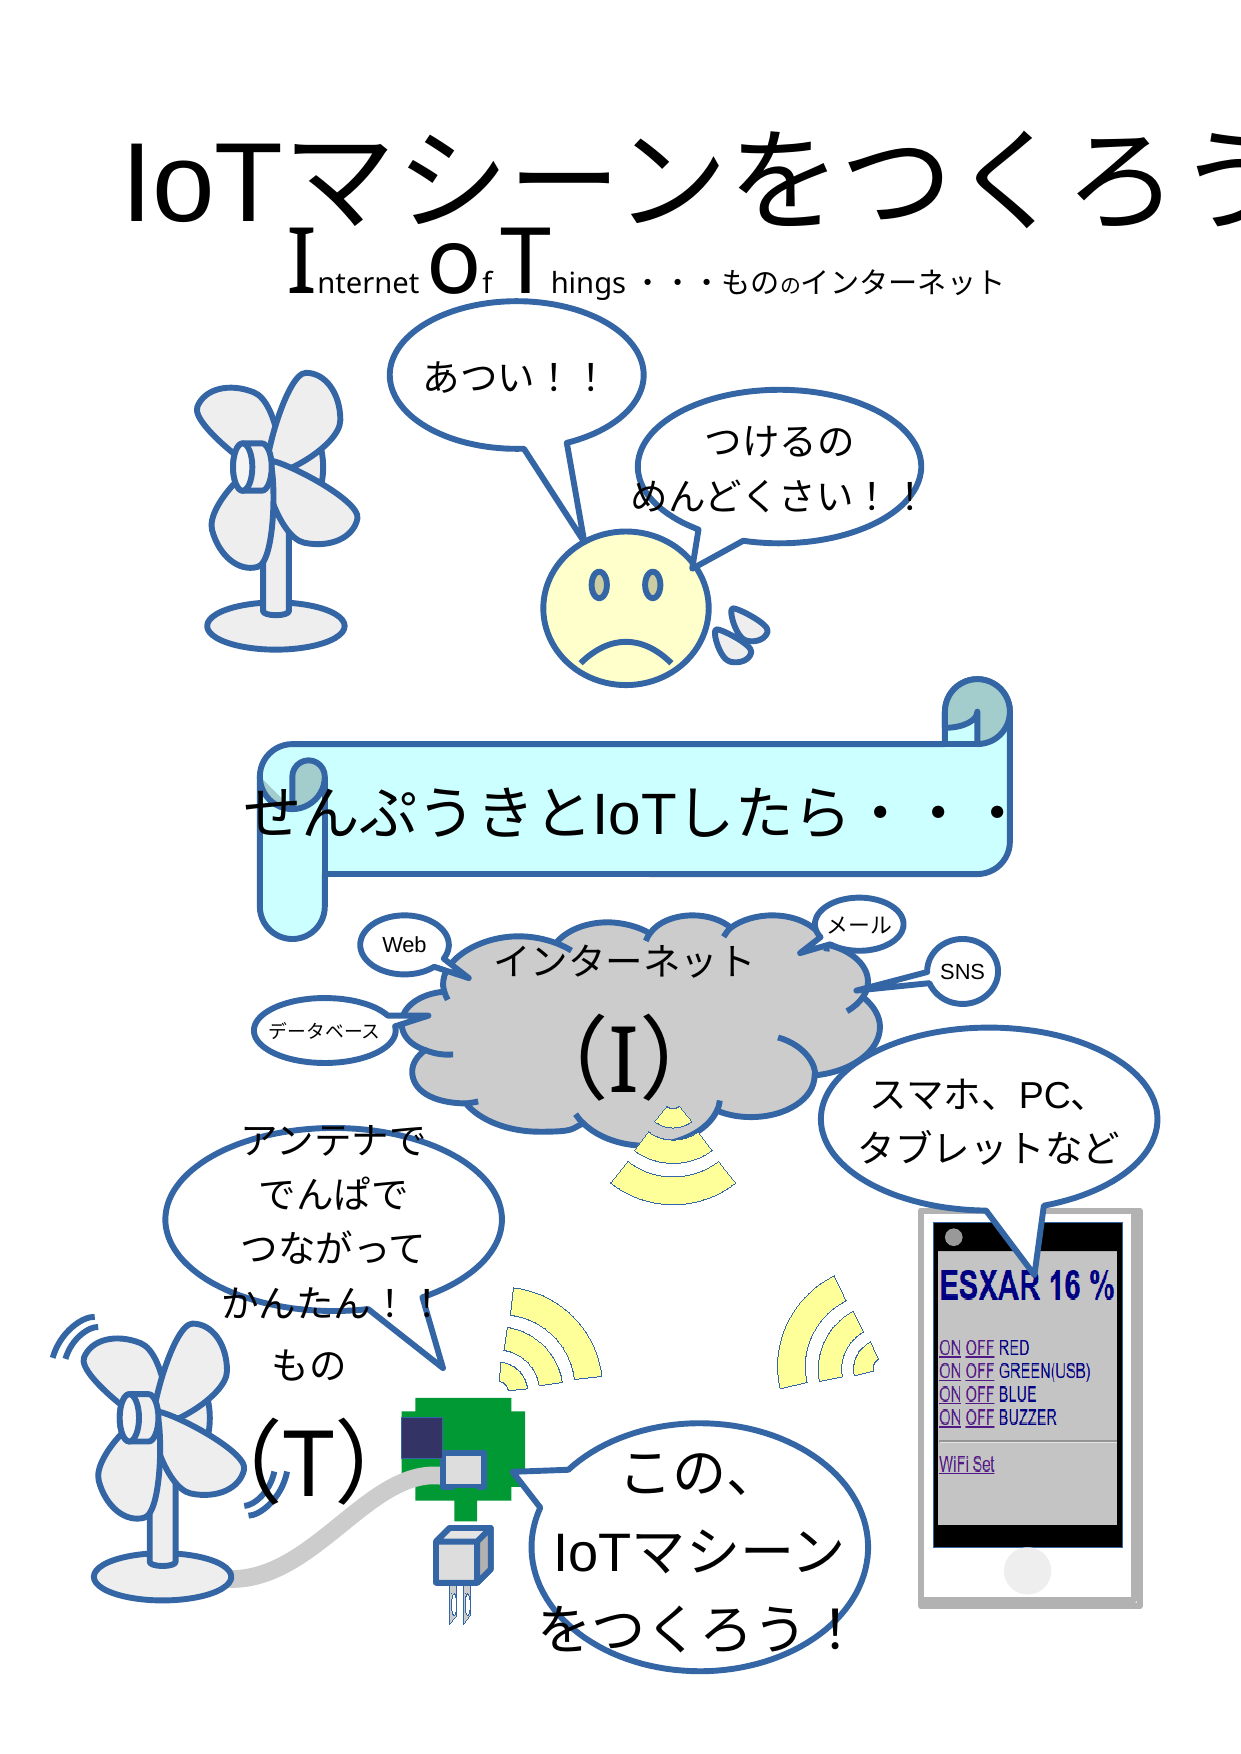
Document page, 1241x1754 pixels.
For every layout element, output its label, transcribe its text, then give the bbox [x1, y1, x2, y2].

text_box [415, 1397, 526, 1522]
picture [938, 1251, 1117, 1525]
text_box [731, 608, 768, 642]
text_box スマホ、PC、 タブレットなど [820, 1027, 1158, 1276]
text_box [818, 1311, 864, 1382]
text_box [654, 1106, 692, 1129]
text_box [83, 1338, 244, 1601]
text_box [543, 531, 709, 686]
text_box Internet of Things ・・・もののインターネット [271, 188, 1048, 296]
text_box [777, 1275, 847, 1389]
text_box せんぷうきとIoTしたら・・・ [259, 717, 1010, 875]
text_box IoTマシーンをつくろう! [106, 83, 1190, 278]
text_box もの （T） [177, 1328, 437, 1473]
text_box せんぷうきとIoTしたら・・・ [259, 788, 325, 940]
text_box [184, 1323, 208, 1328]
text_box インターネット （I） [401, 915, 880, 1146]
text_box あつい！！ [389, 301, 644, 543]
text_box この、 IoTマシーン をつくろう！ [512, 1423, 869, 1672]
text_box つけるの めんどくさい！！ [637, 389, 922, 569]
text_box [499, 1362, 528, 1391]
text_box [921, 1210, 1140, 1607]
text_box [715, 629, 752, 663]
text_box [436, 1527, 491, 1625]
text_box データベース [253, 998, 429, 1063]
text_box メール [800, 897, 904, 954]
text_box [610, 1161, 736, 1205]
text_box [503, 1327, 563, 1386]
text_box [510, 1287, 602, 1380]
text_box [196, 372, 358, 650]
text_box Web [360, 915, 469, 979]
text_box アンテナで でんぱで つながって かんたん！！ [165, 1128, 502, 1328]
text_box [634, 1131, 713, 1164]
text_box SNS [856, 938, 999, 1004]
text_box [853, 1341, 879, 1376]
